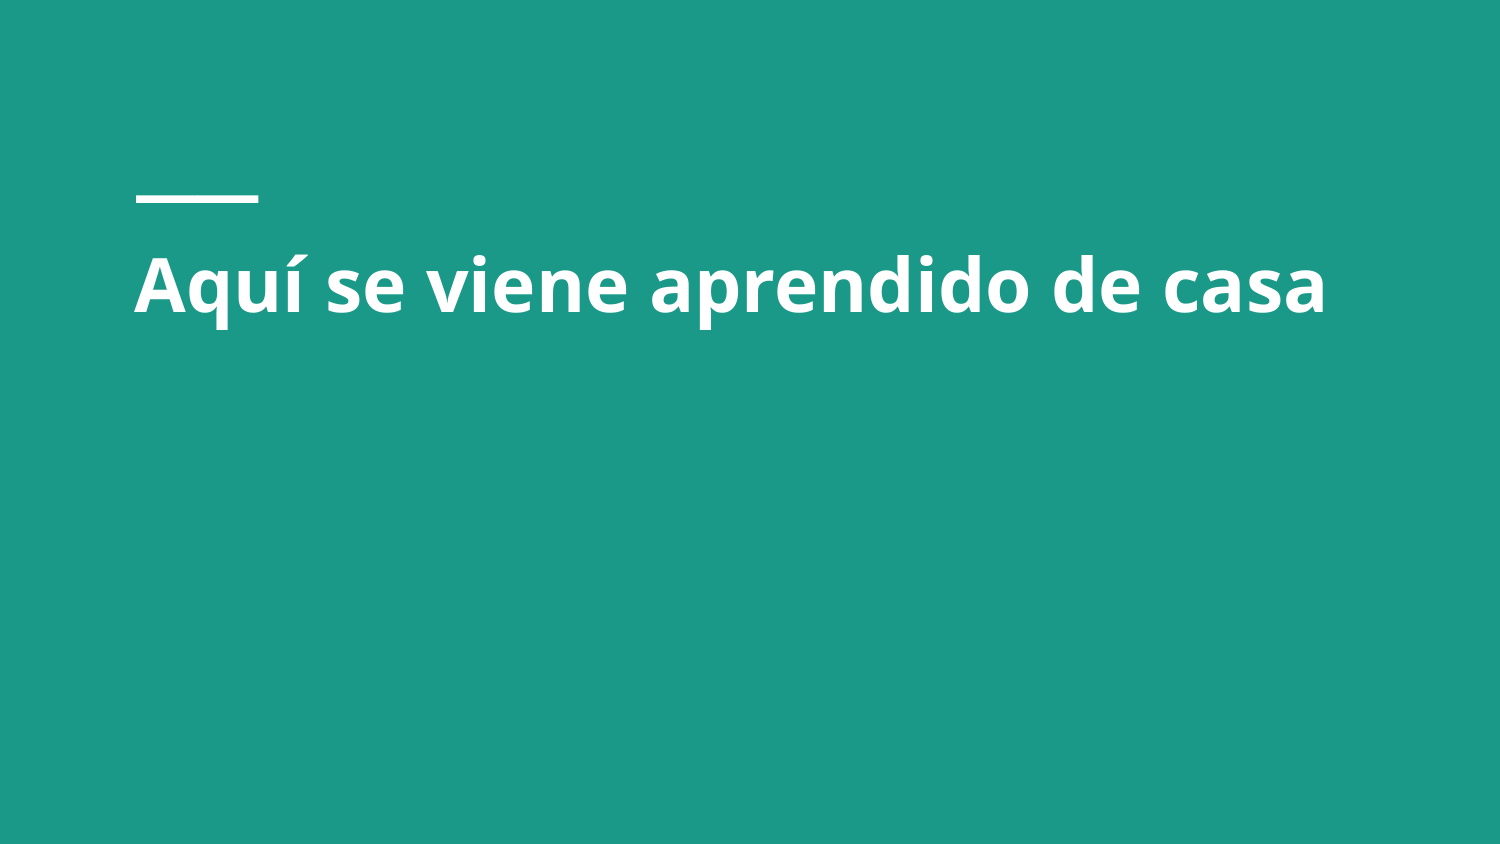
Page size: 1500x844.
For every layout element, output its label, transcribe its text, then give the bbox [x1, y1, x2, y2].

title Aquí se viene aprendido de casa [119, 216, 1381, 466]
